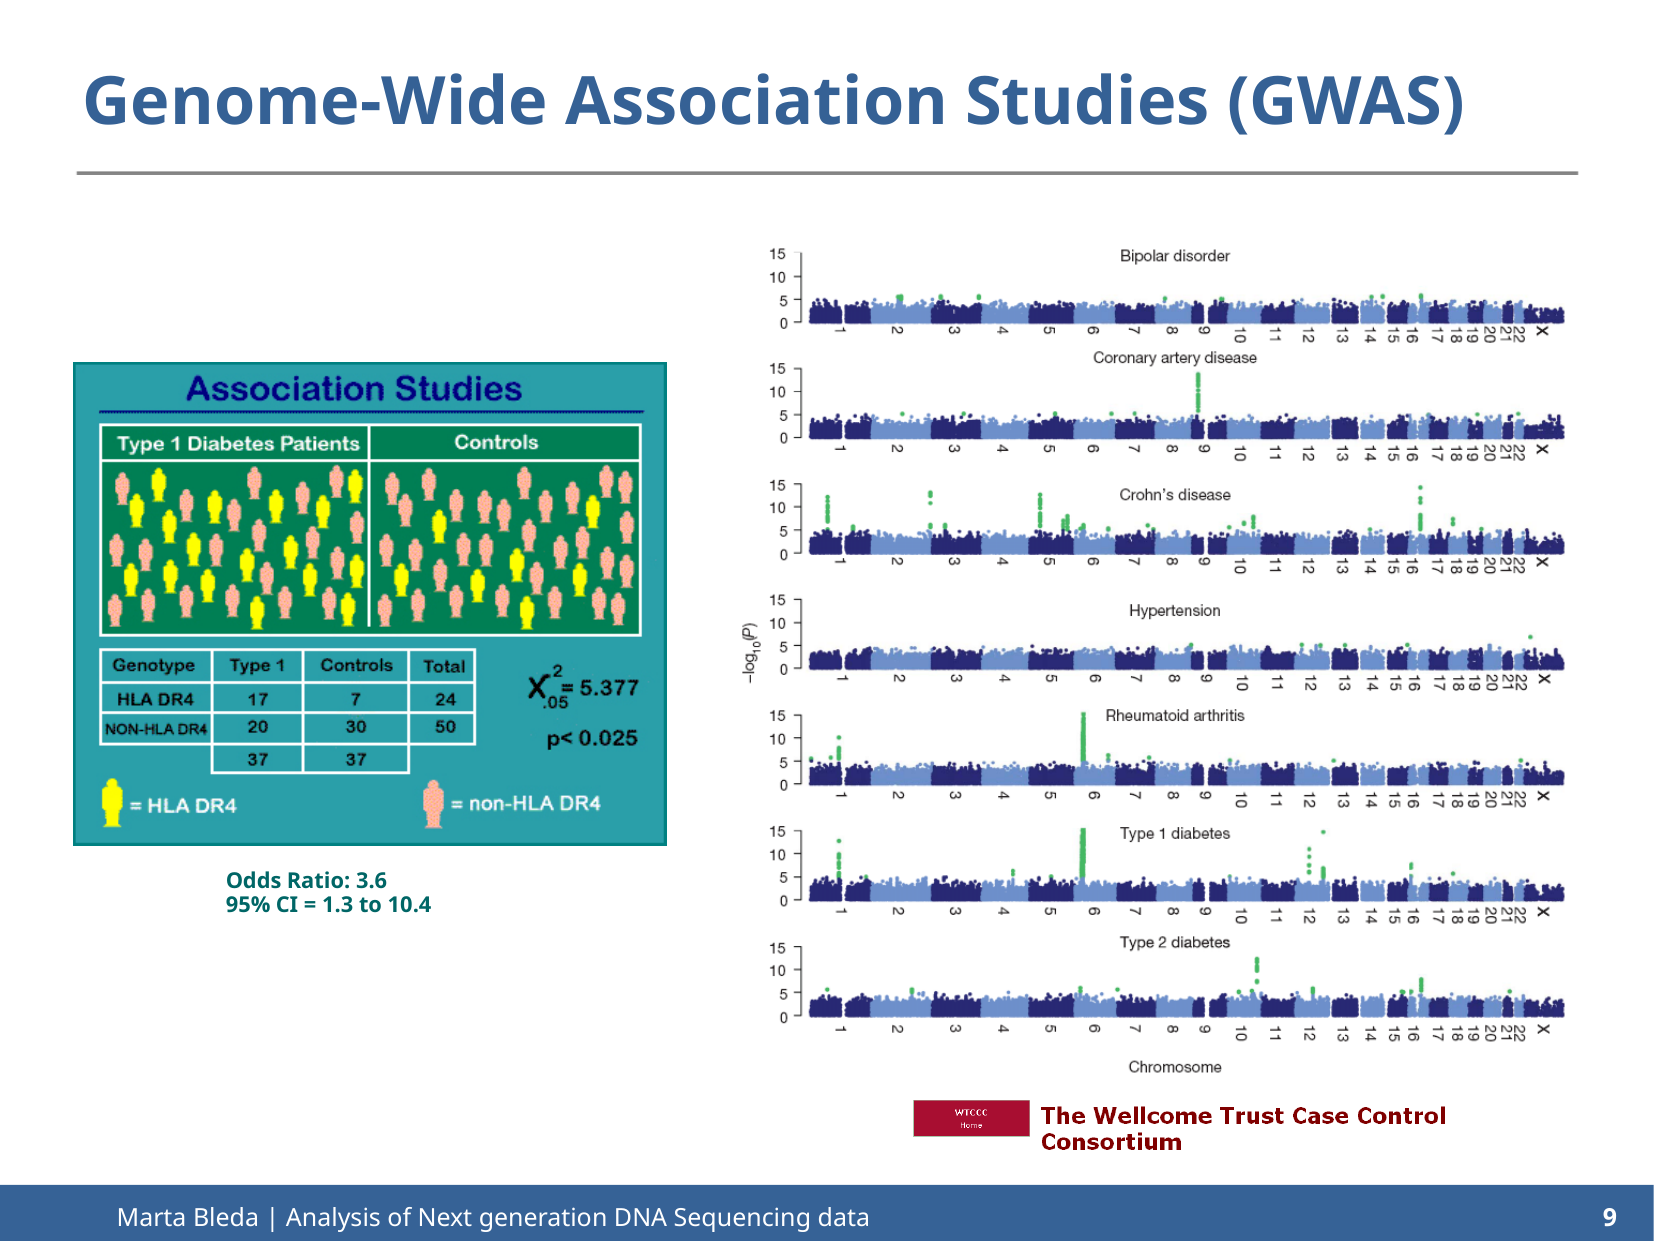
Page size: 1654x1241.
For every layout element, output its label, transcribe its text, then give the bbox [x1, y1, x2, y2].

text_box Odds Ratio: 3.6 95% CI = 1.3 to 10.4 [211, 862, 524, 925]
picture [736, 226, 1587, 1080]
picture [74, 170, 1580, 175]
picture [73, 362, 667, 846]
picture [910, 1096, 1461, 1159]
title Genome-Wide Association Studies (GWAS) [82, 49, 1571, 148]
